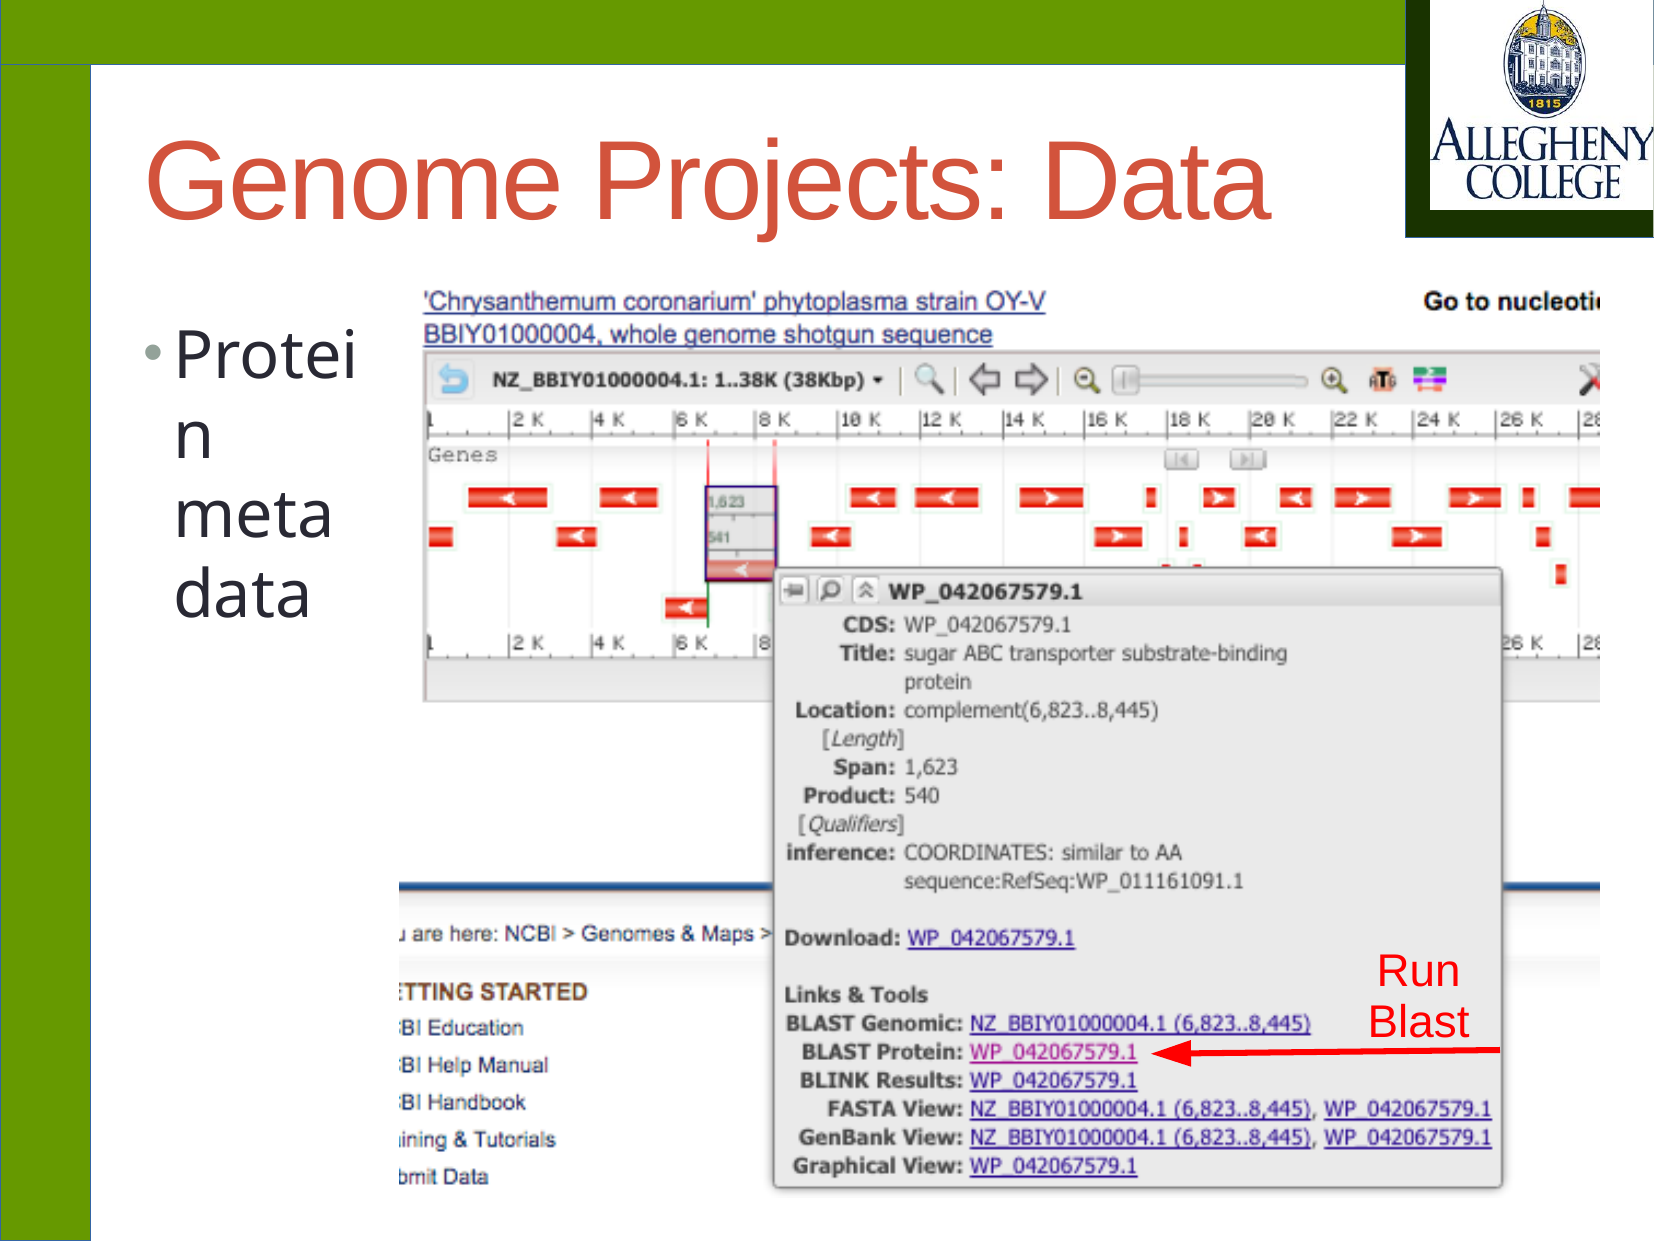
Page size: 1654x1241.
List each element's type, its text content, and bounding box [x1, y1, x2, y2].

text_box Run Blast [1352, 937, 1485, 1055]
list Protein meta data [128, 303, 399, 691]
picture [1430, 0, 1654, 210]
text_box [1479, 210, 1654, 238]
text_box [0, 0, 1430, 1241]
title Genome Projects: Data [128, 93, 1479, 256]
picture [399, 267, 1600, 1198]
